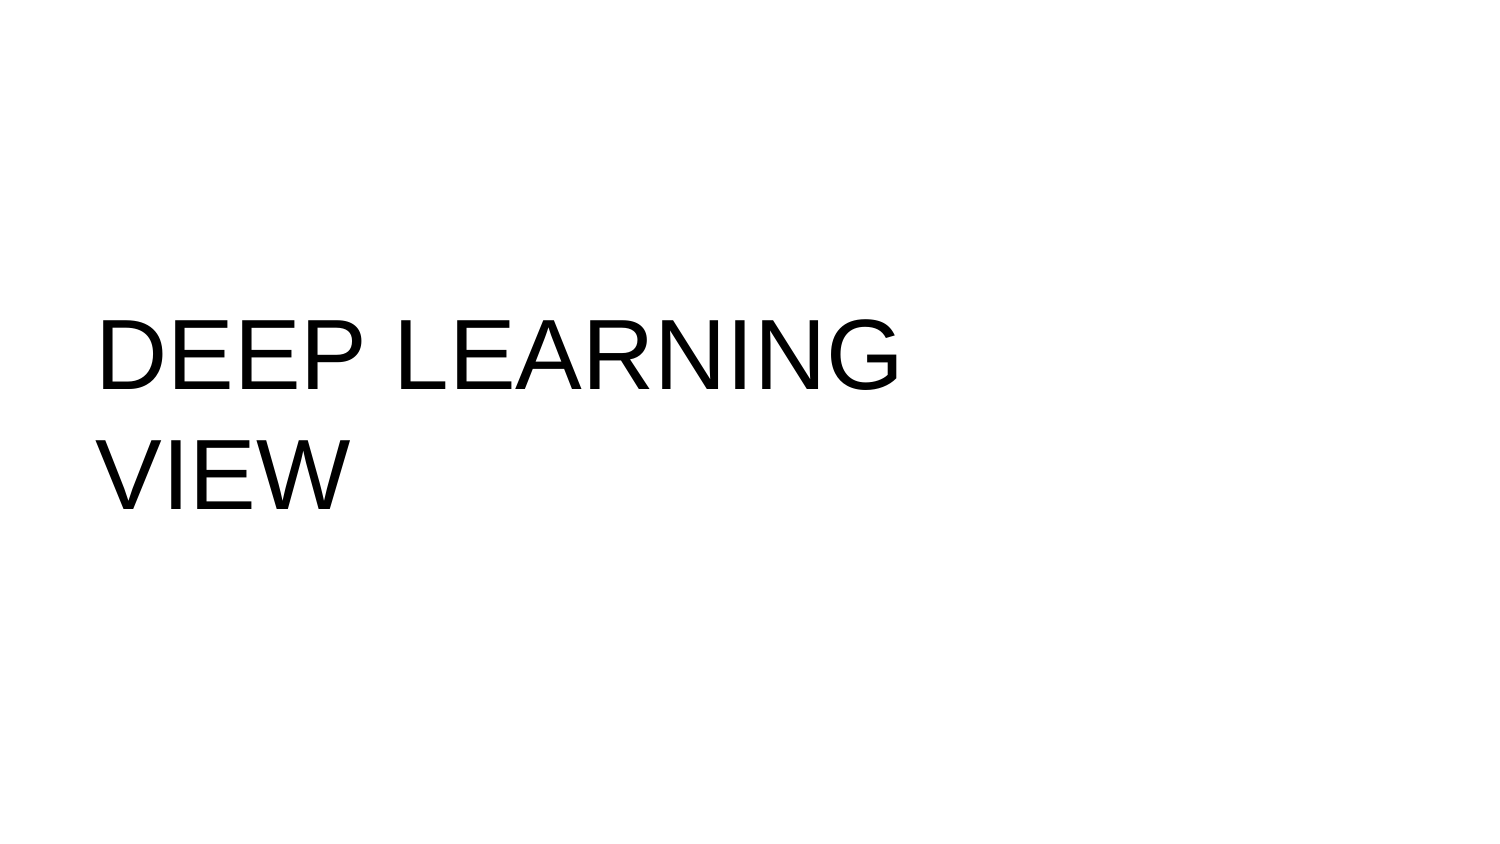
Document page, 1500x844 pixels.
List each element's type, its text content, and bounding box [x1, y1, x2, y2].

title DEEP LEARNING VIEW [80, 73, 1125, 745]
